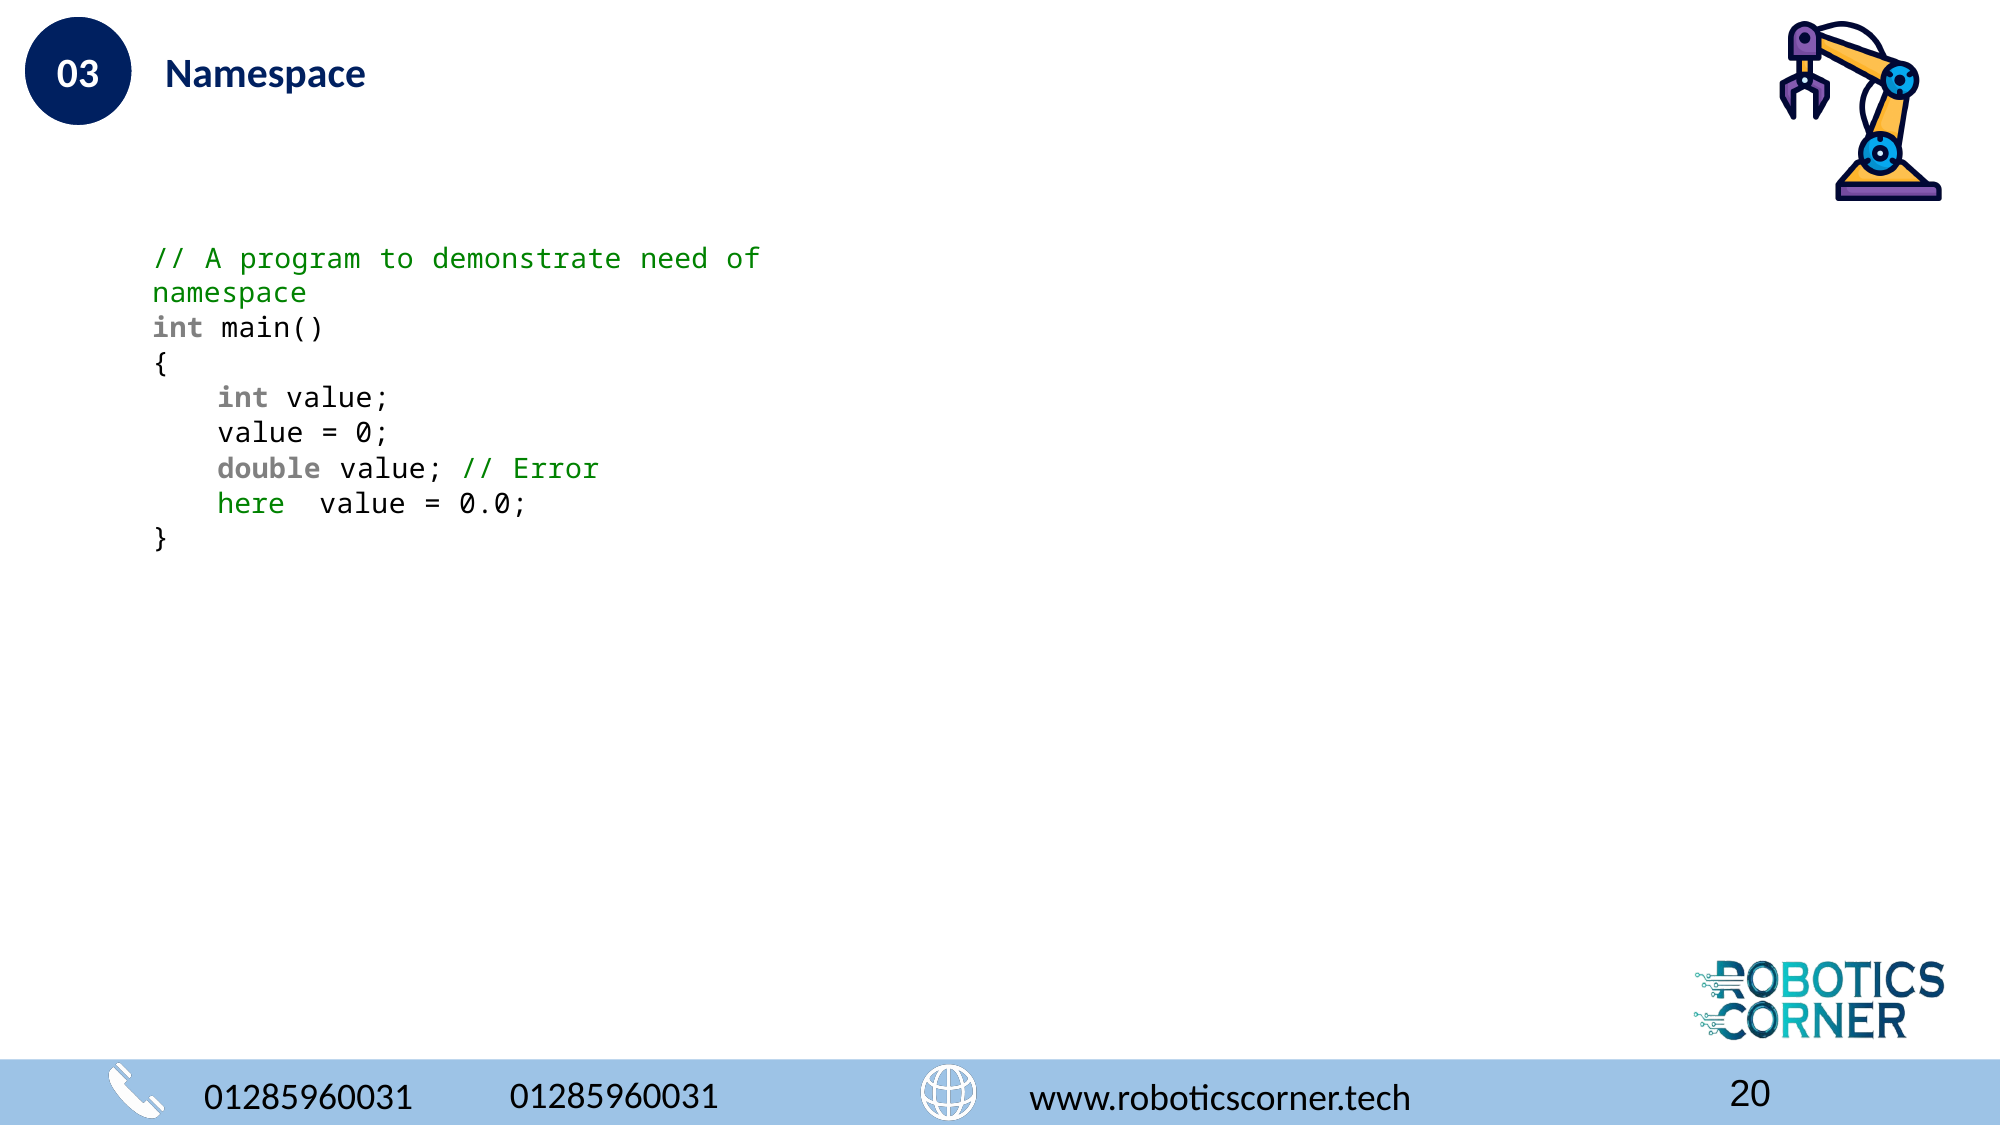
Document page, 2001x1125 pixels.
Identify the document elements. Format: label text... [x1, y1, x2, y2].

picture [1680, 859, 1953, 1125]
text_box <number> [1714, 1065, 1916, 1125]
picture [103, 1057, 170, 1124]
text_box // A program to demonstrate need of namespace int main() { int value; value = 0; double value; // Error here value = 0.0; } [150, 237, 883, 553]
text_box 03 [22, 14, 134, 128]
picture [915, 1059, 981, 1125]
picture [1771, 21, 1950, 201]
text_box Namespace [150, 38, 622, 103]
